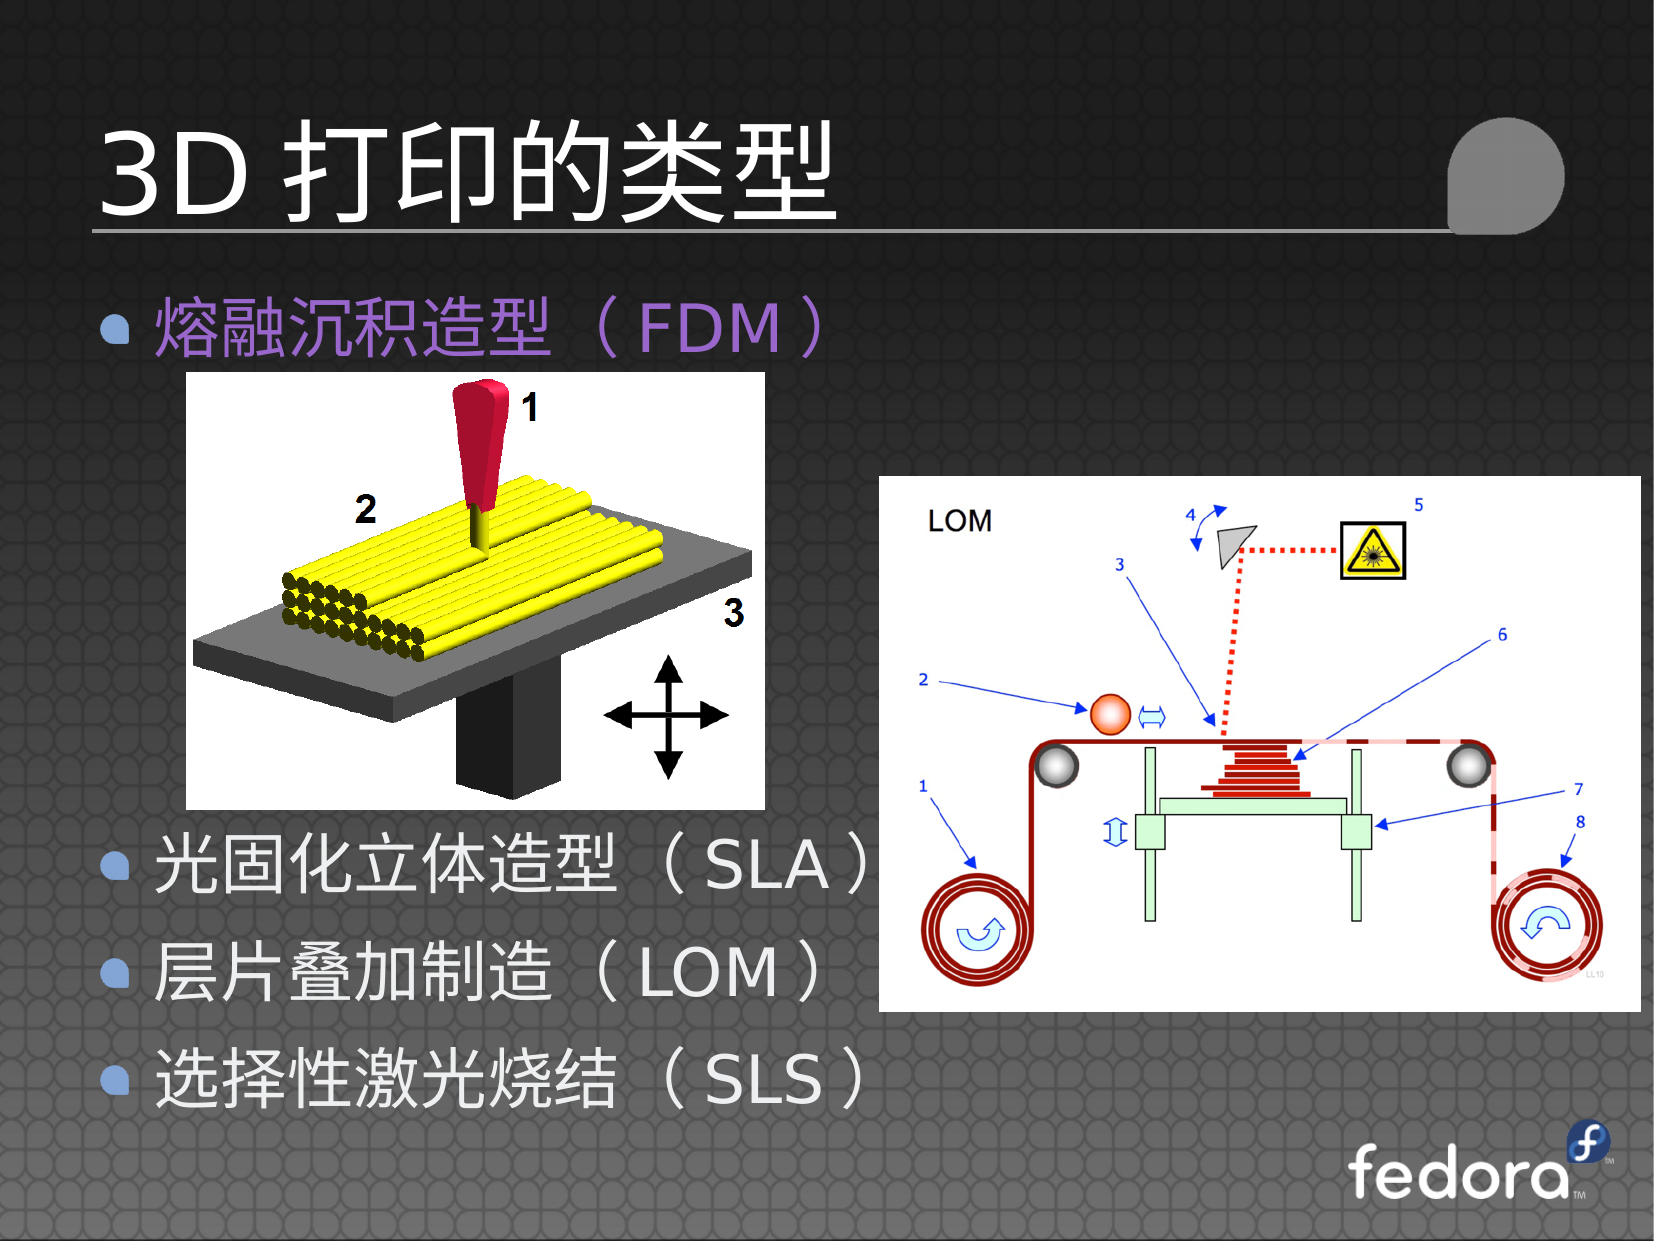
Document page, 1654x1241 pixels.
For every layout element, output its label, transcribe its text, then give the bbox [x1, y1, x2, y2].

list 熔融沉积造型（FDM） 光固化立体造型（SLA） 层片叠加制造（LOM） 选择性激光烧结（SLS） [82, 290, 1571, 1120]
picture [0, 0, 1654, 1241]
title 3D打印的类型 [94, 100, 1426, 251]
